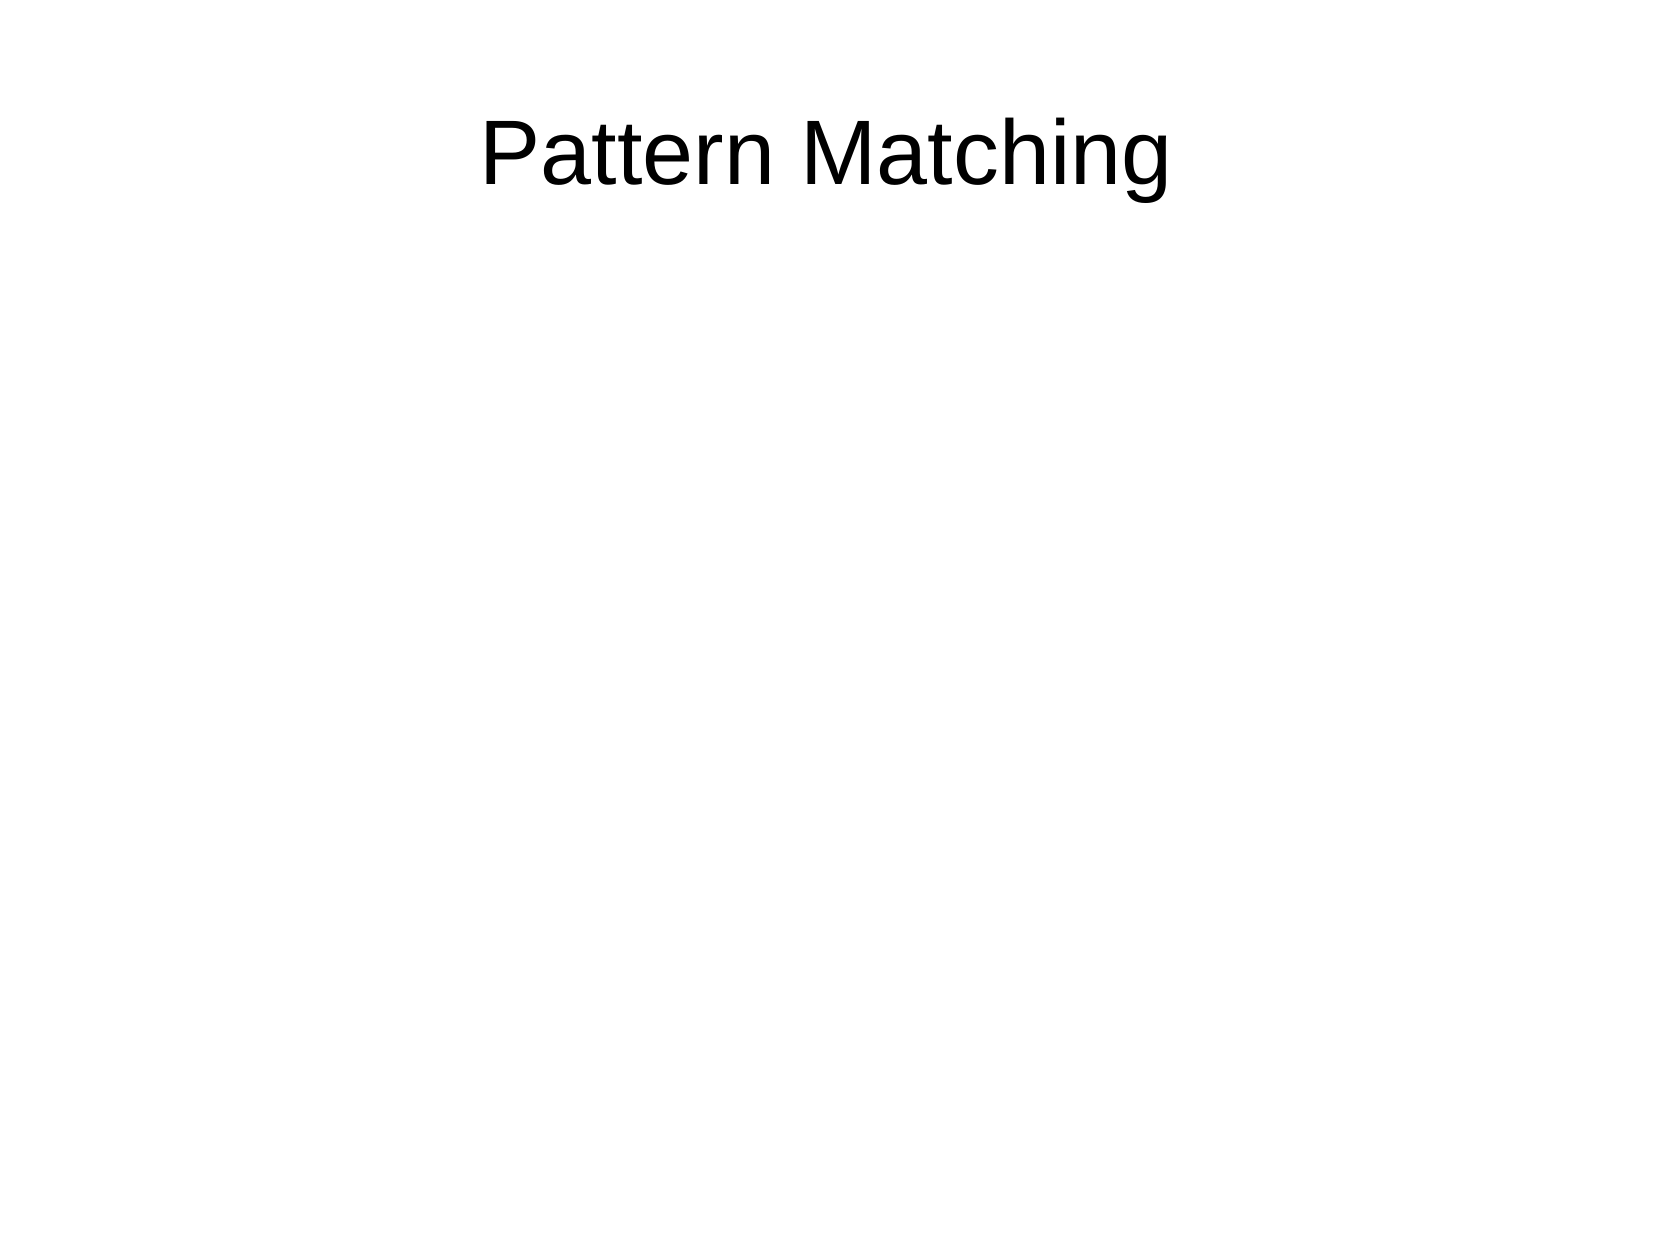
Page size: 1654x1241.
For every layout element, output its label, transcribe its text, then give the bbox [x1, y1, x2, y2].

title Pattern Matching [82, 49, 1571, 257]
